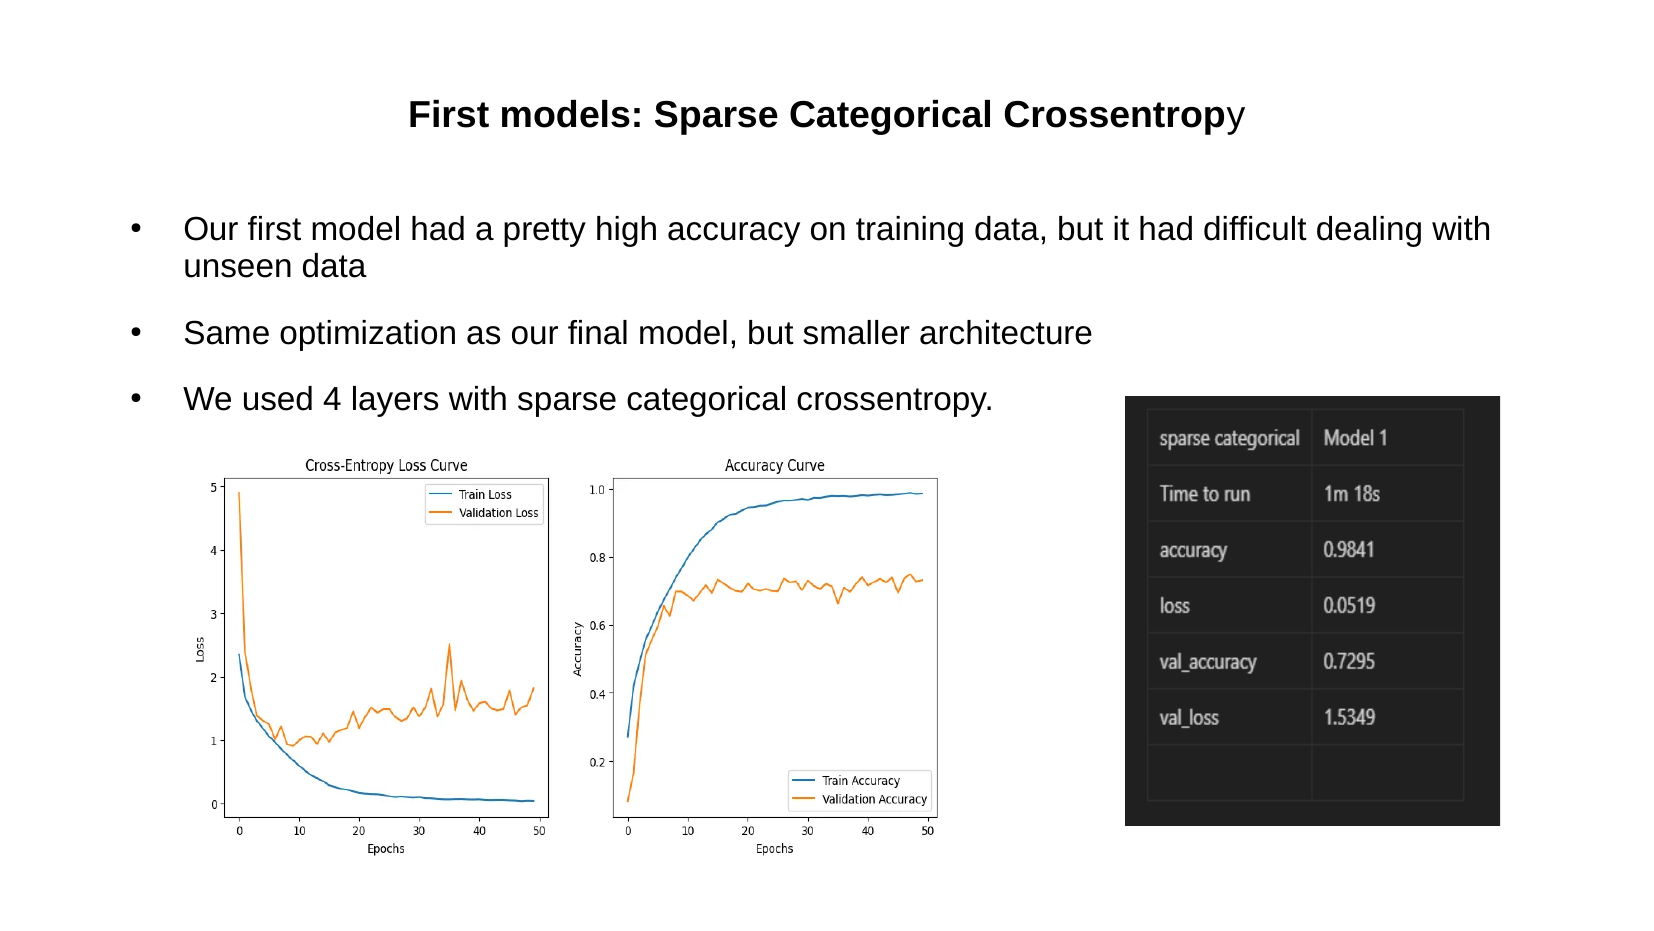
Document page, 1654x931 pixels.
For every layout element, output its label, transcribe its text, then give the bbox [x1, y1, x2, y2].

picture [187, 449, 944, 863]
picture [1125, 396, 1501, 826]
list Our first model had a pretty high accuracy on training data, but it had difficult dealing with unseen data Same optimization as our final model, but smaller architecture We used 4 layers with sparse categorical crossentropy. [112, 210, 1601, 751]
title First models: Sparse Categorical Crossentropy [82, 37, 1571, 193]
